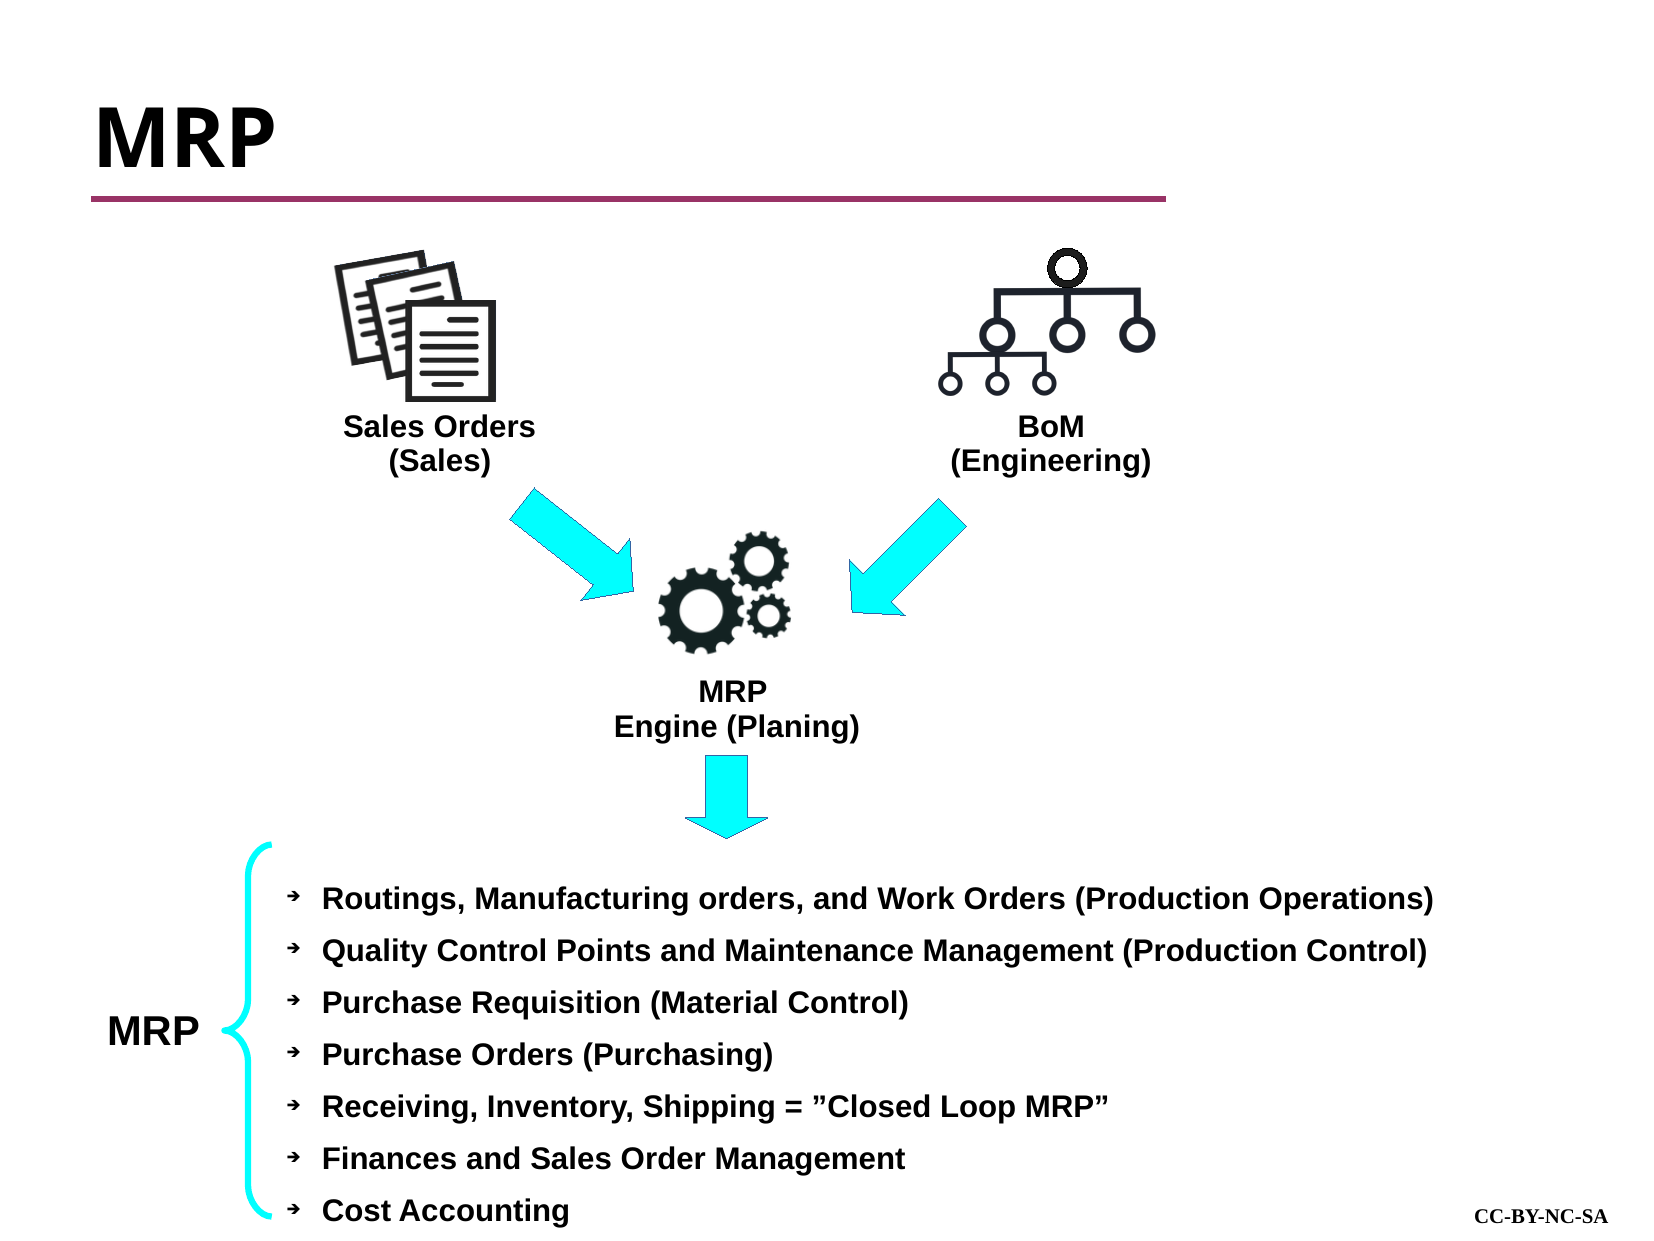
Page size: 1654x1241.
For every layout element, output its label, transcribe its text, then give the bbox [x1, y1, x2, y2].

text_box [685, 755, 768, 839]
title MRP [92, 31, 1569, 239]
text_box Routings, Manufacturing orders, and Work Orders (Production Operations) Quality Control Points and Maintenance Management (Production Control) Purchase Requisition (Material Control) Purchase Orders (Purchasing) Receiving, Inventory, Shipping = ”Closed Loop MRP” Finances and Sales Order Management Cost Accounting [271, 856, 1483, 1219]
text_box BoM (Engineering) [933, 401, 1170, 521]
text_box [1047, 248, 1088, 288]
picture [321, 248, 508, 401]
text_box [849, 498, 967, 616]
picture [933, 281, 1164, 401]
text_box MRP Engine (Planing) [596, 667, 878, 787]
text_box [509, 487, 634, 601]
text_box MRP [82, 1000, 225, 1062]
text_box Sales Orders (Sales) [312, 401, 567, 521]
picture [657, 525, 792, 660]
